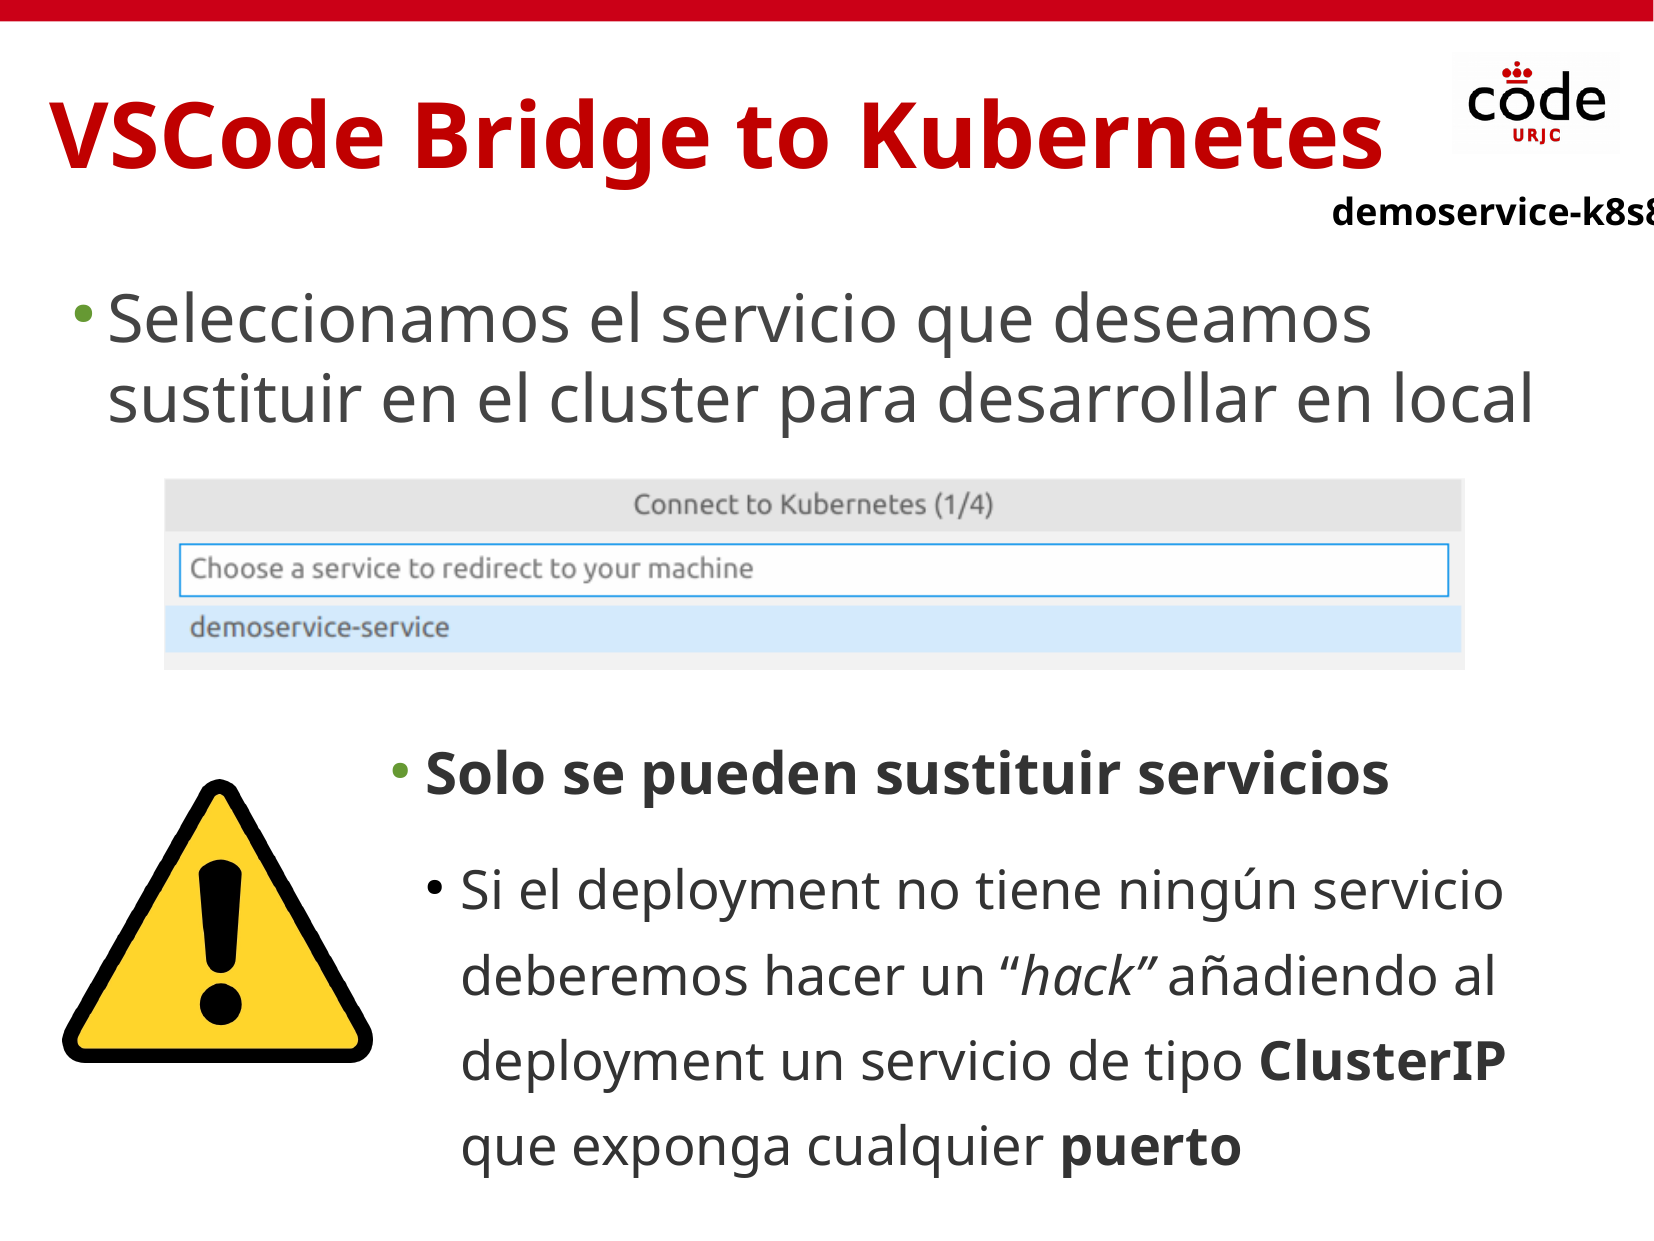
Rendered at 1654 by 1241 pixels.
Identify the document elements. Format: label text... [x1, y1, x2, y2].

list Solo se pueden sustituir servicios Si el deployment no tiene ningún servicio deberemos hacer un “hack” añadiendo al deployment un servicio de tipo ClusterIP que exponga cualquier puerto [389, 720, 1571, 1241]
list Seleccionamos el servicio que deseamos sustituir en el cluster para desarrollar en local [56, 268, 1583, 1107]
picture [1452, 52, 1620, 154]
picture [164, 478, 1465, 670]
text_box demoservice-k8s8 [1316, 178, 1654, 242]
title VSCode Bridge to Kubernetes [34, 62, 1437, 126]
picture [62, 779, 373, 1063]
